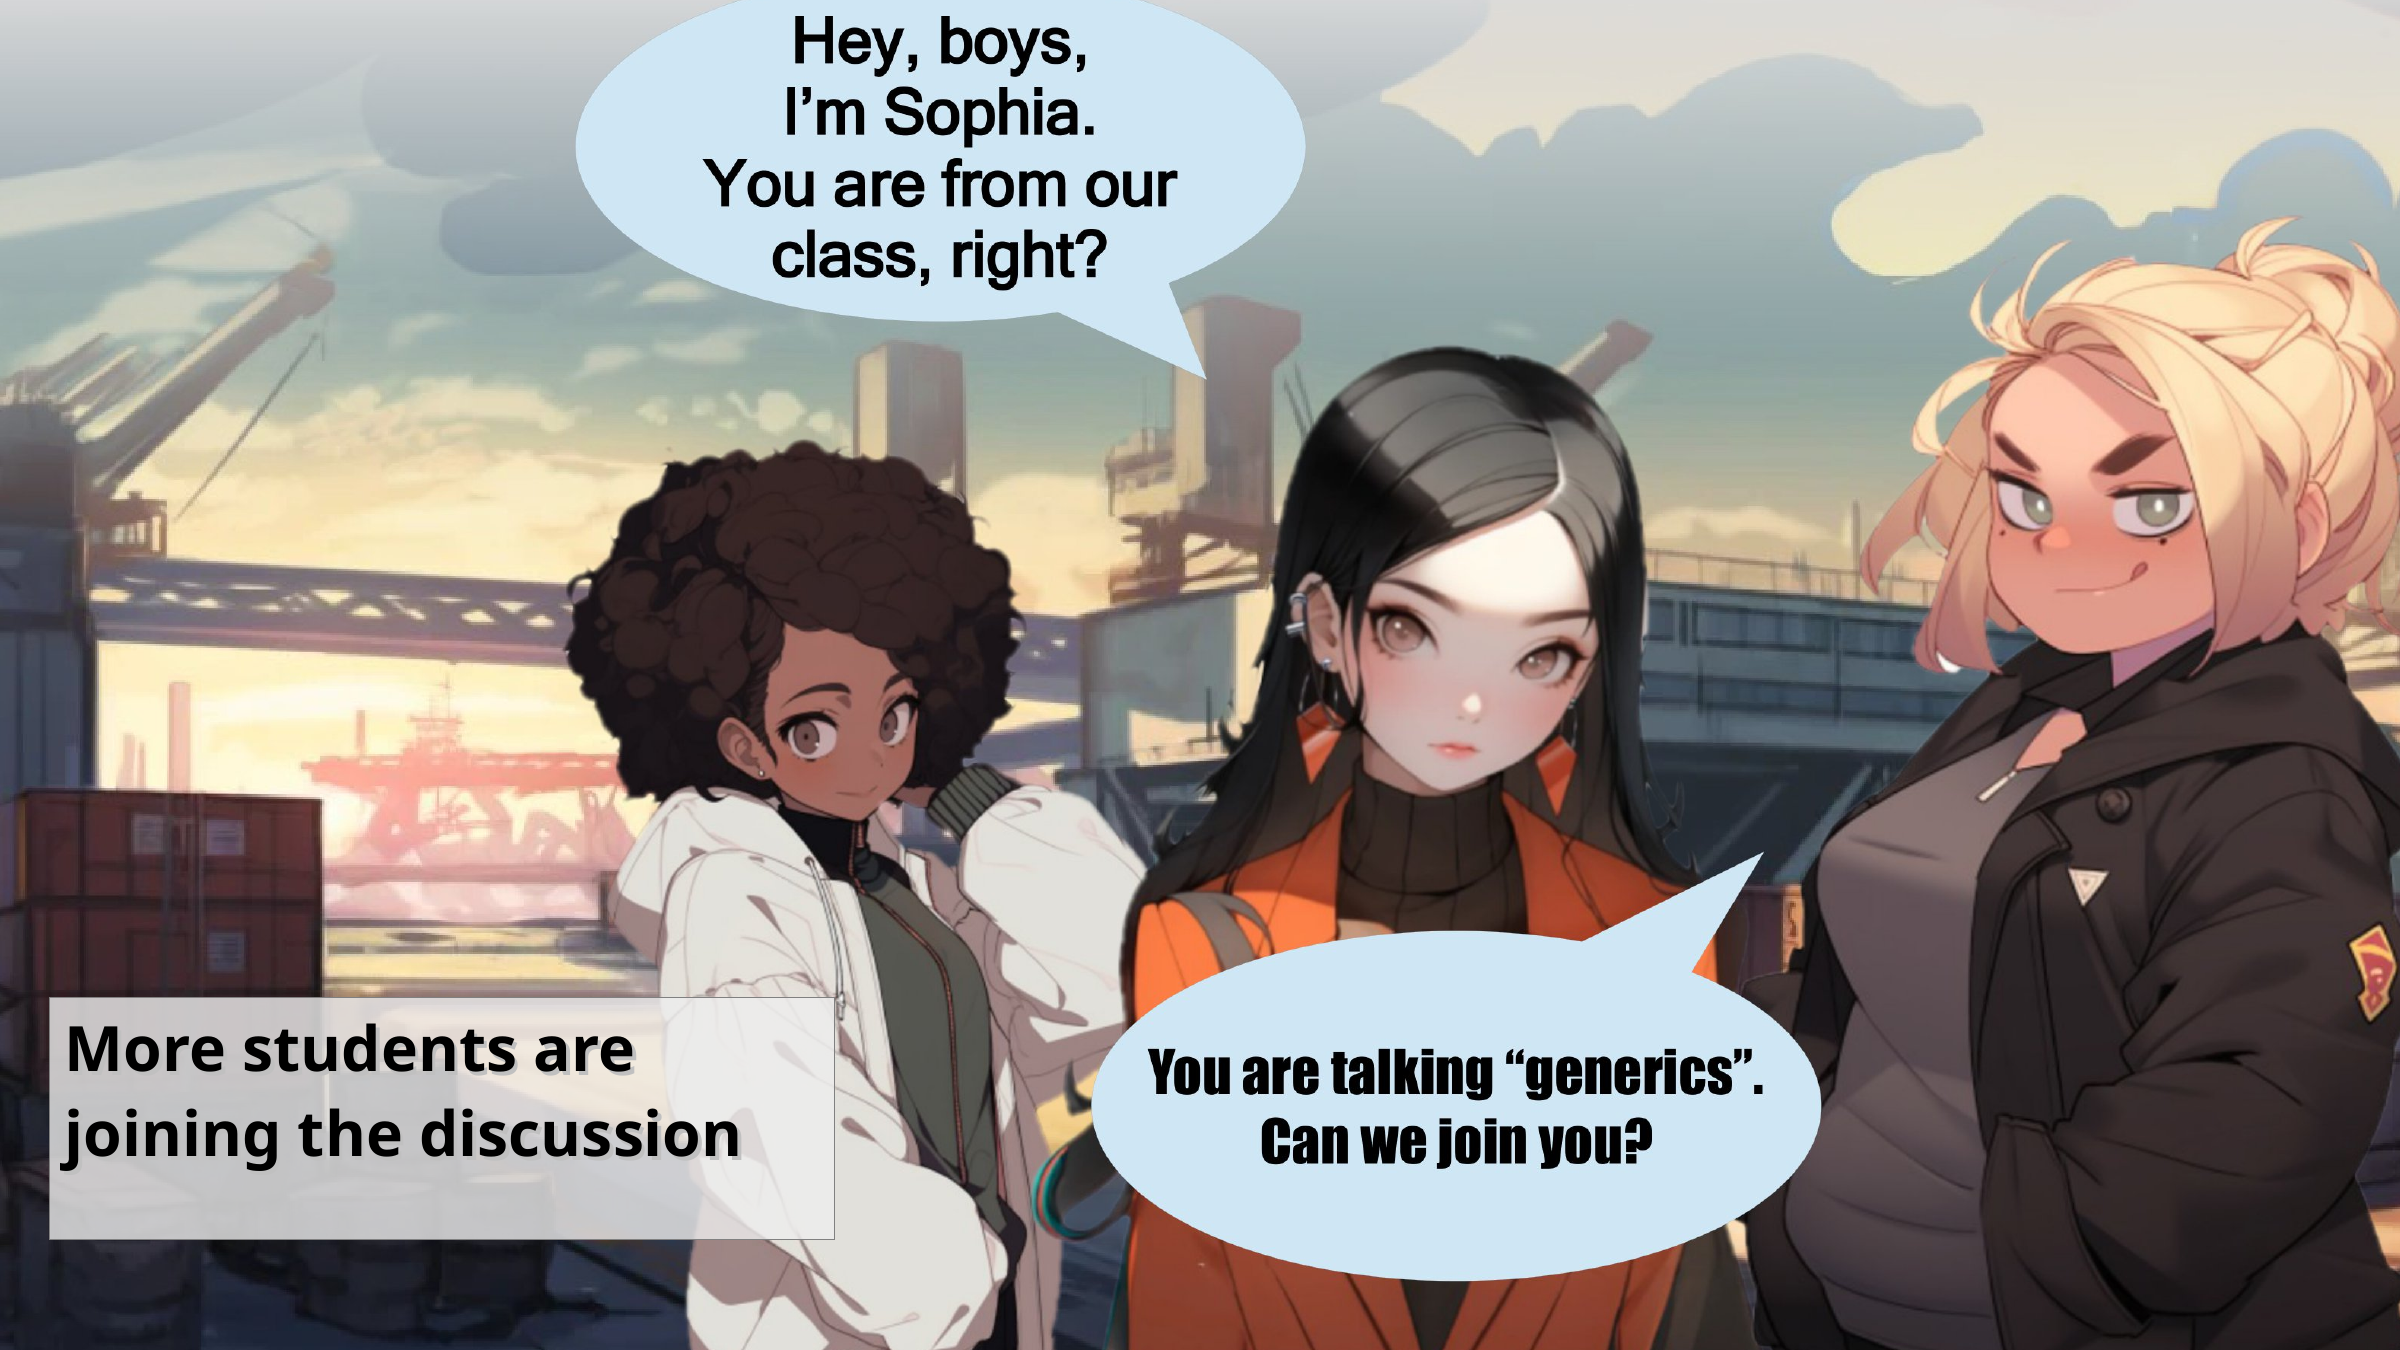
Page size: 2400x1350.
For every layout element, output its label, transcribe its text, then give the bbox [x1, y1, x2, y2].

picture [0, 0, 2400, 1350]
text_box More students are joining the discussion [49, 997, 835, 1240]
